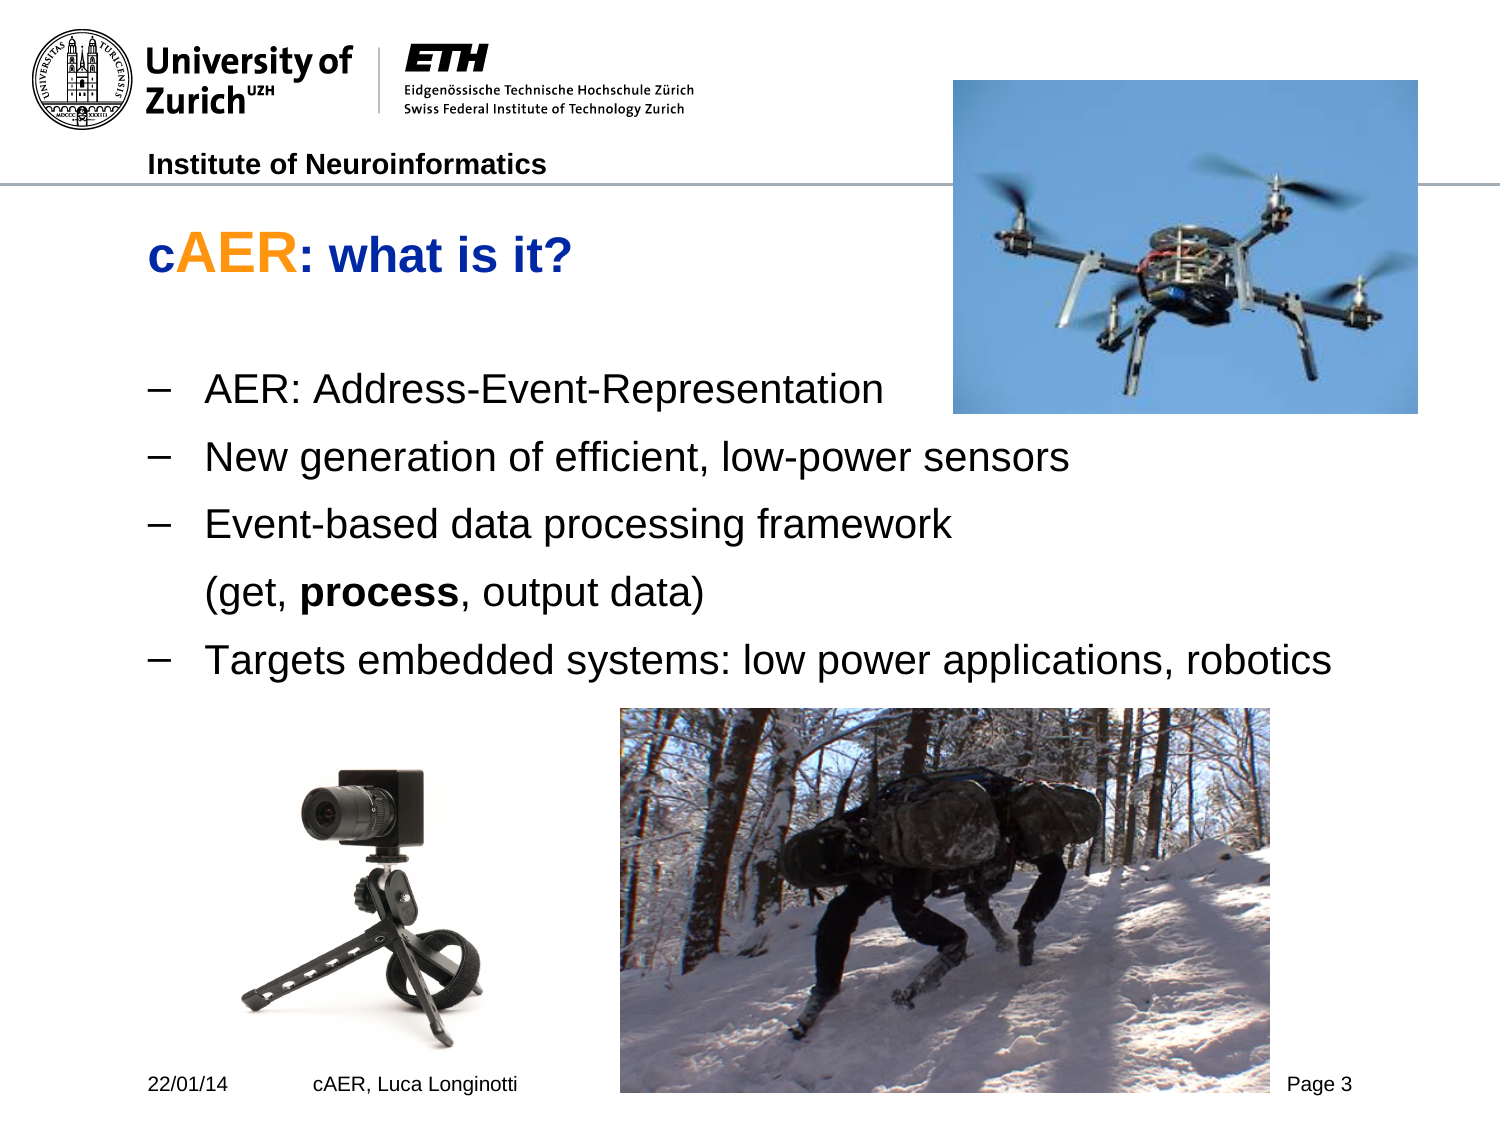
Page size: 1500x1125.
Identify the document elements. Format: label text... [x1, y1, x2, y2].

picture [26, 23, 704, 136]
picture [953, 80, 1418, 414]
title cAER: what is it? [147, 208, 953, 291]
list AER: Address-Event-Representation New generation of efficient, low-power sensors Event-based data processing framework (get, process, output data) Targets embedded systems: low power applications, robotics [147, 361, 1353, 1000]
picture [166, 692, 568, 1053]
picture [620, 708, 1270, 1093]
